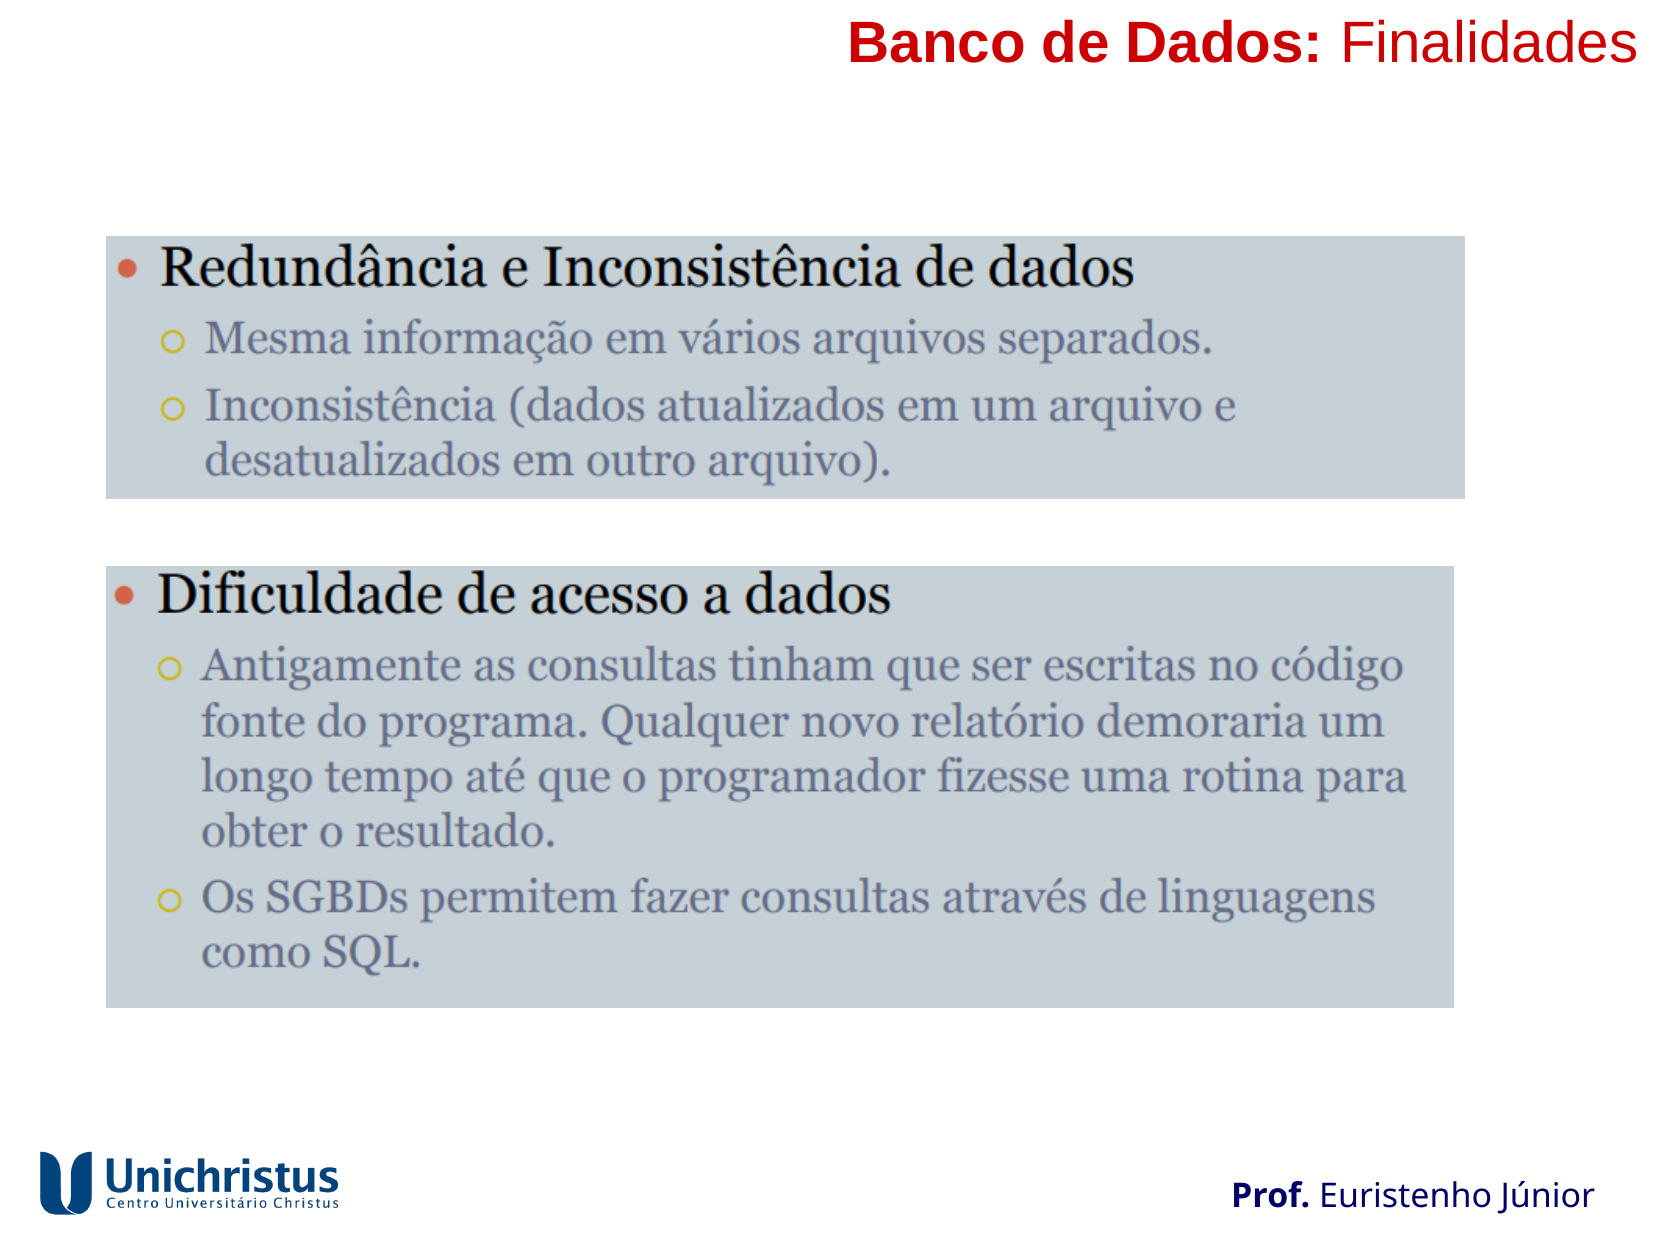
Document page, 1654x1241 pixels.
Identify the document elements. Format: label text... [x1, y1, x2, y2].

picture [106, 236, 1465, 499]
picture [35, 1148, 343, 1217]
picture [106, 566, 1454, 1008]
text_box Banco de Dados: Finalidades [832, 2, 1654, 83]
text_box Prof. Euristenho Júnior [1216, 1163, 1654, 1224]
